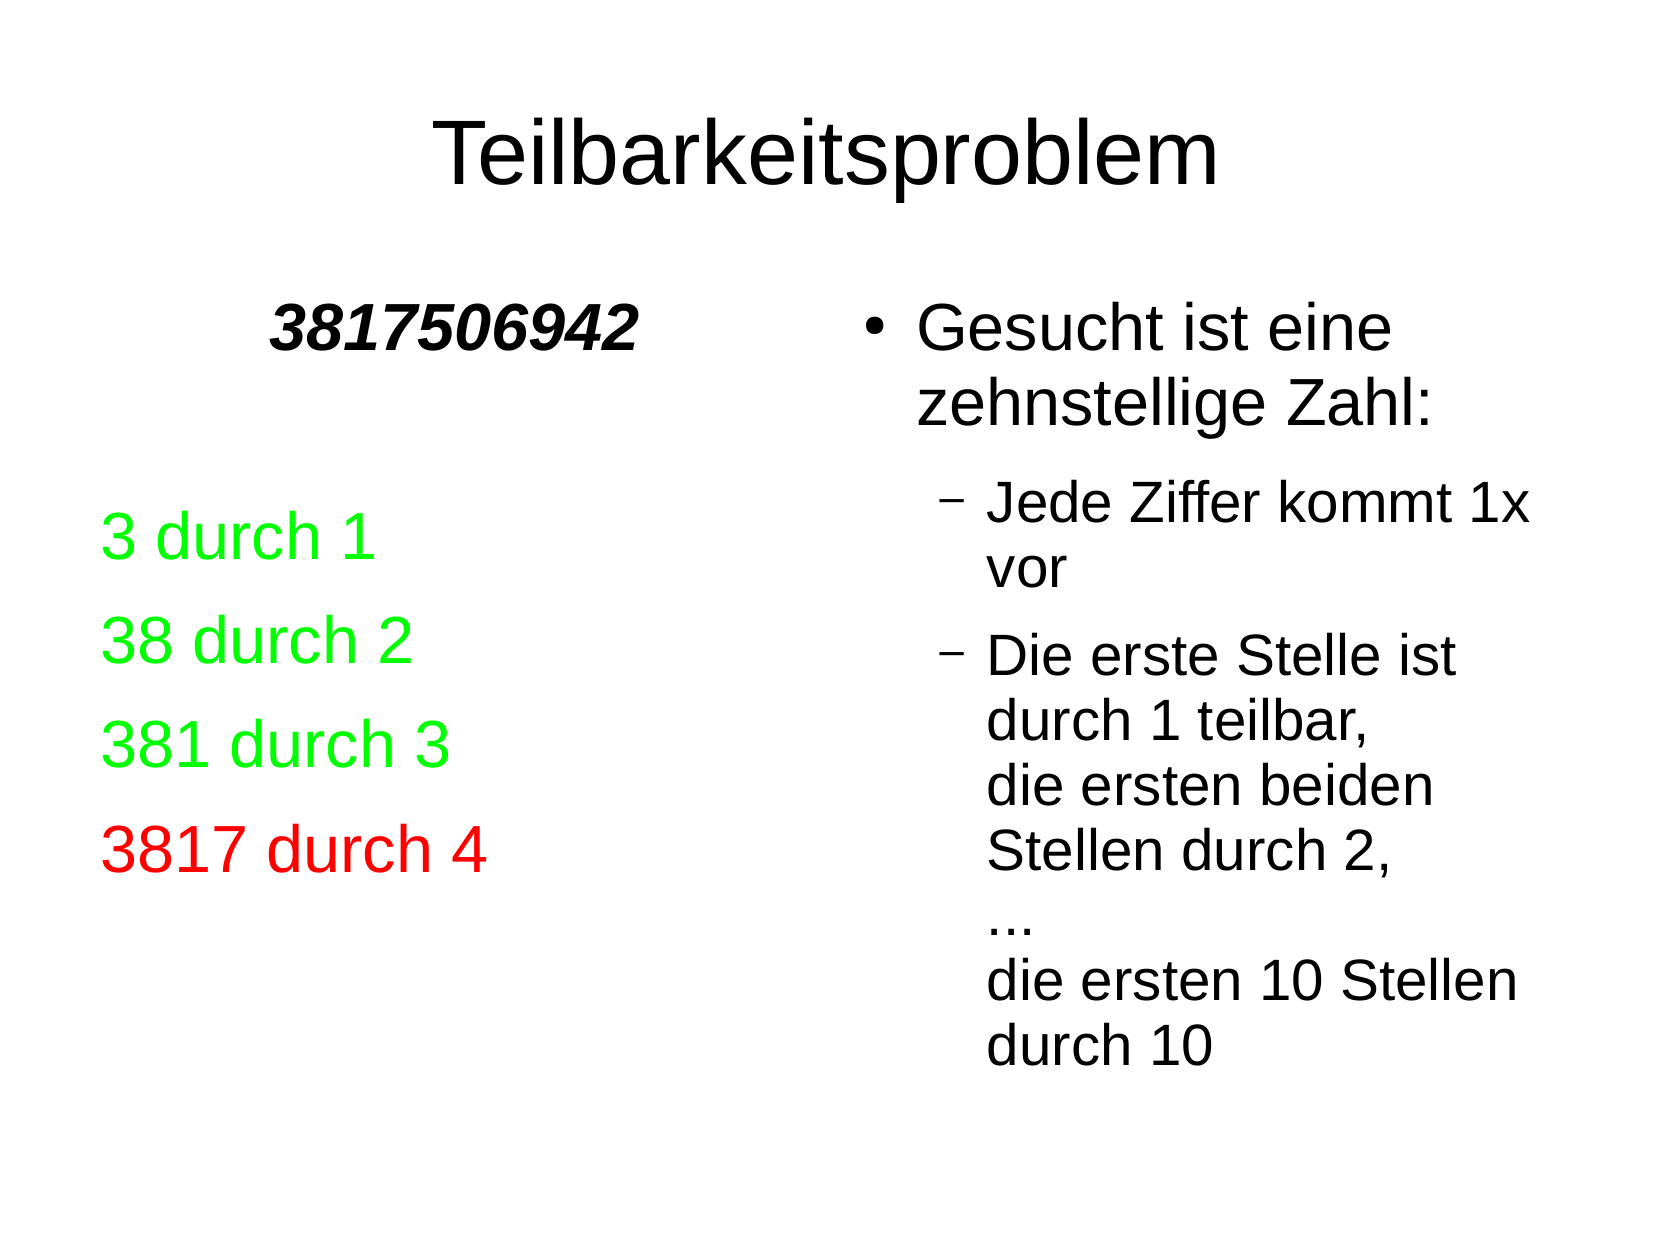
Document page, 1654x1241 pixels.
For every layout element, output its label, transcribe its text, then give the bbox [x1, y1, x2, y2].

title Teilbarkeitsproblem [82, 56, 1571, 250]
list 3817506942 3 durch 1 38 durch 2 381 durch 3 3817 durch 4 [82, 290, 809, 1094]
list Gesucht ist eine zehnstellige Zahl: Jede Ziffer kommt 1x vor Die erste Stelle ist durch 1 teilbar, die ersten beiden Stellen durch 2, ... die ersten 10 Stellen durch 10 [845, 290, 1572, 1094]
